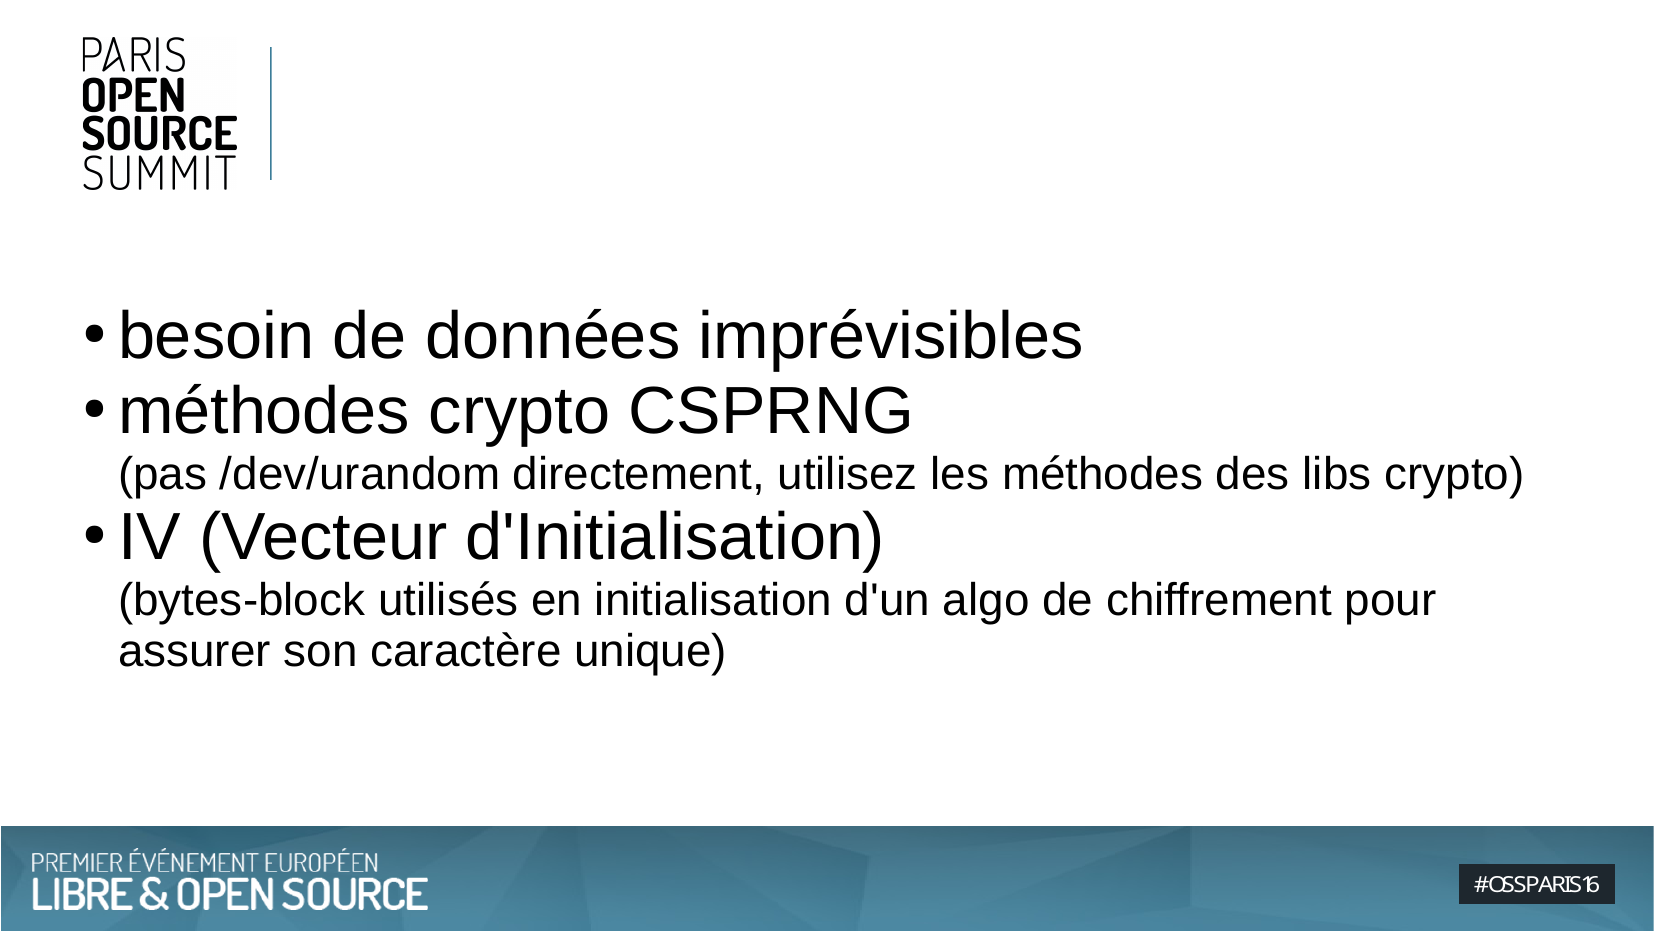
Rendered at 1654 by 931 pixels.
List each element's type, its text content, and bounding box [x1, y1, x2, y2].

subtitle besoin de données imprévisibles méthodes crypto CSPRNG (pas /dev/urandom directement, utilisez les méthodes des libs crypto) IV (Vecteur d'Initialisation) (bytes-block utilisés en initialisation d'un algo de chiffrement pour assurer son caractère unique) [82, 217, 1571, 758]
